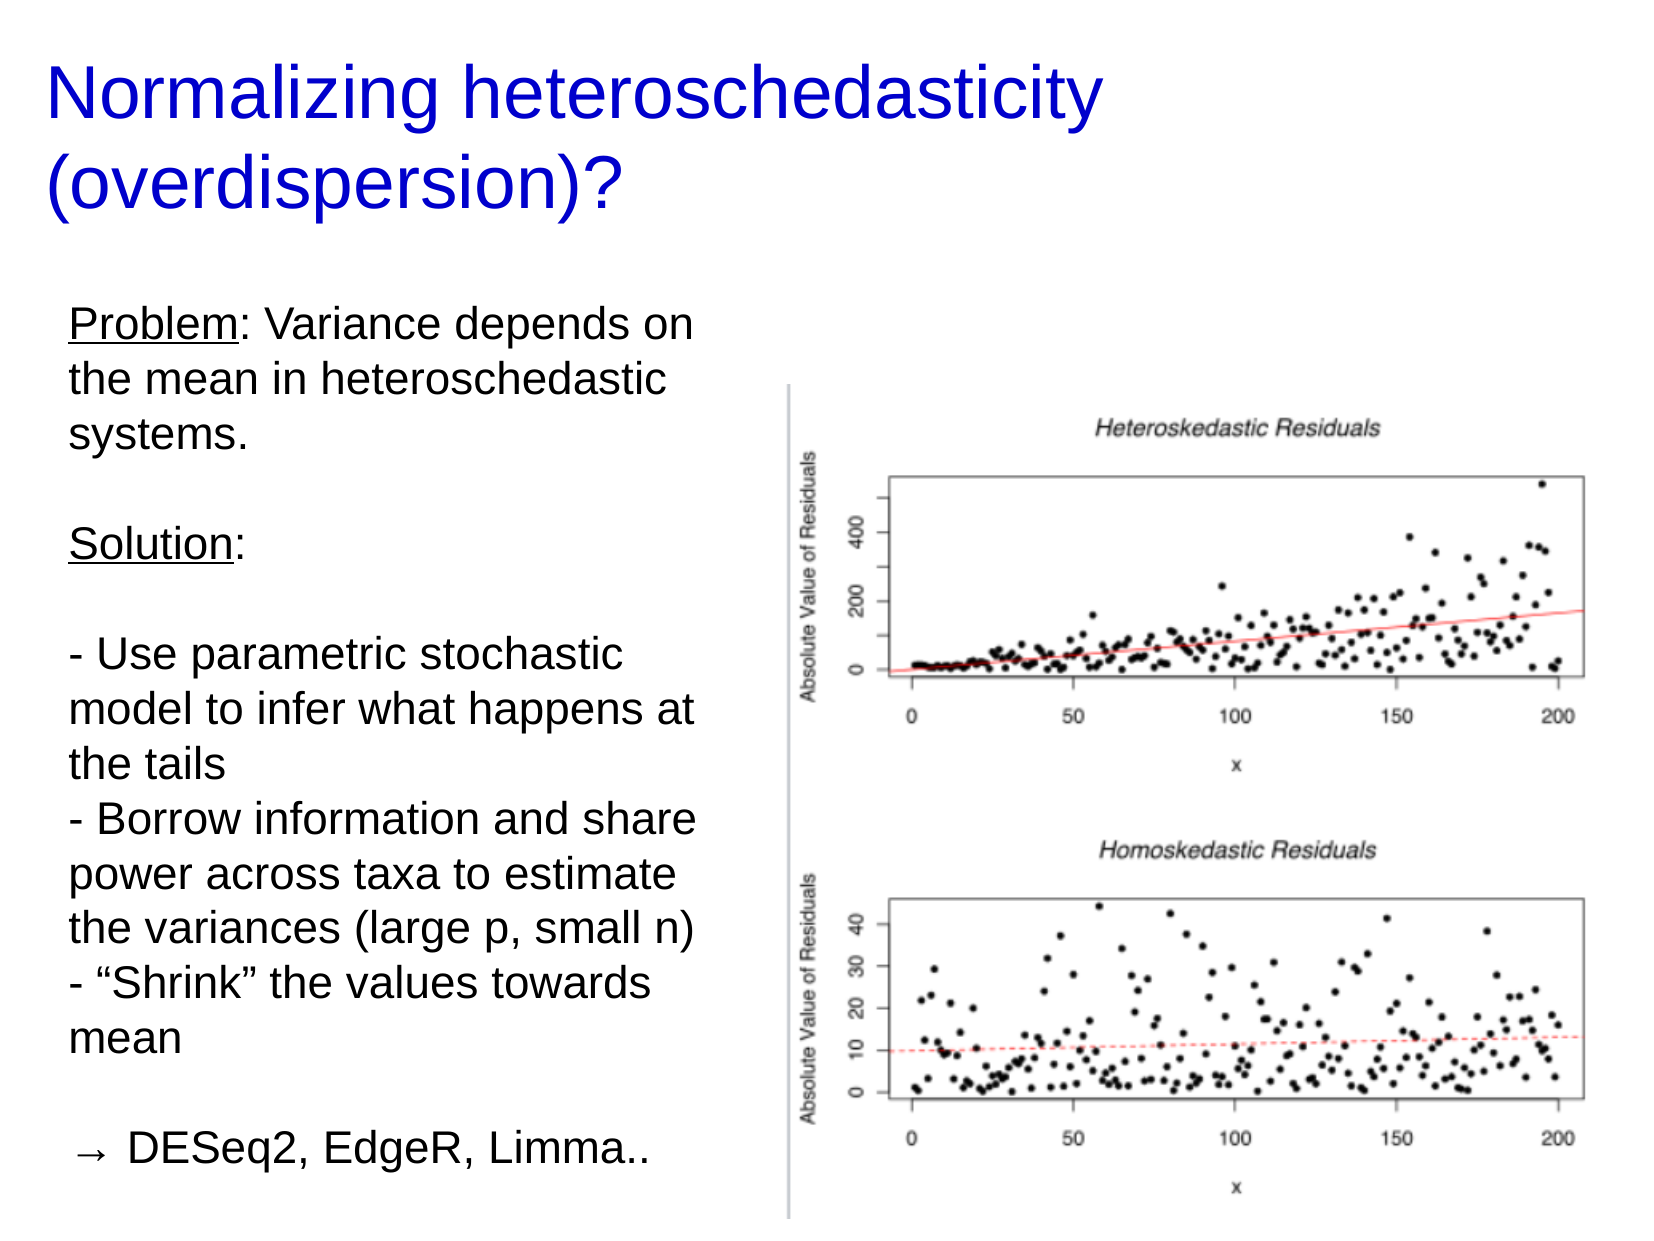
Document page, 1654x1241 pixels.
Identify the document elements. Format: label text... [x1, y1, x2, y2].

picture [785, 384, 1632, 1219]
text_box Normalizing heteroschedasticity (overdispersion)? [31, 37, 1631, 253]
text_box Problem: Variance depends on the mean in heteroschedastic systems. Solution: - Use parametric stochastic model to infer what happens at the tails - Borrow information and share power across taxa to estimate the variances (large p, small n) - “Shrink” the values towards mean → DESeq2, EdgeR, Limma.. [54, 286, 741, 1207]
